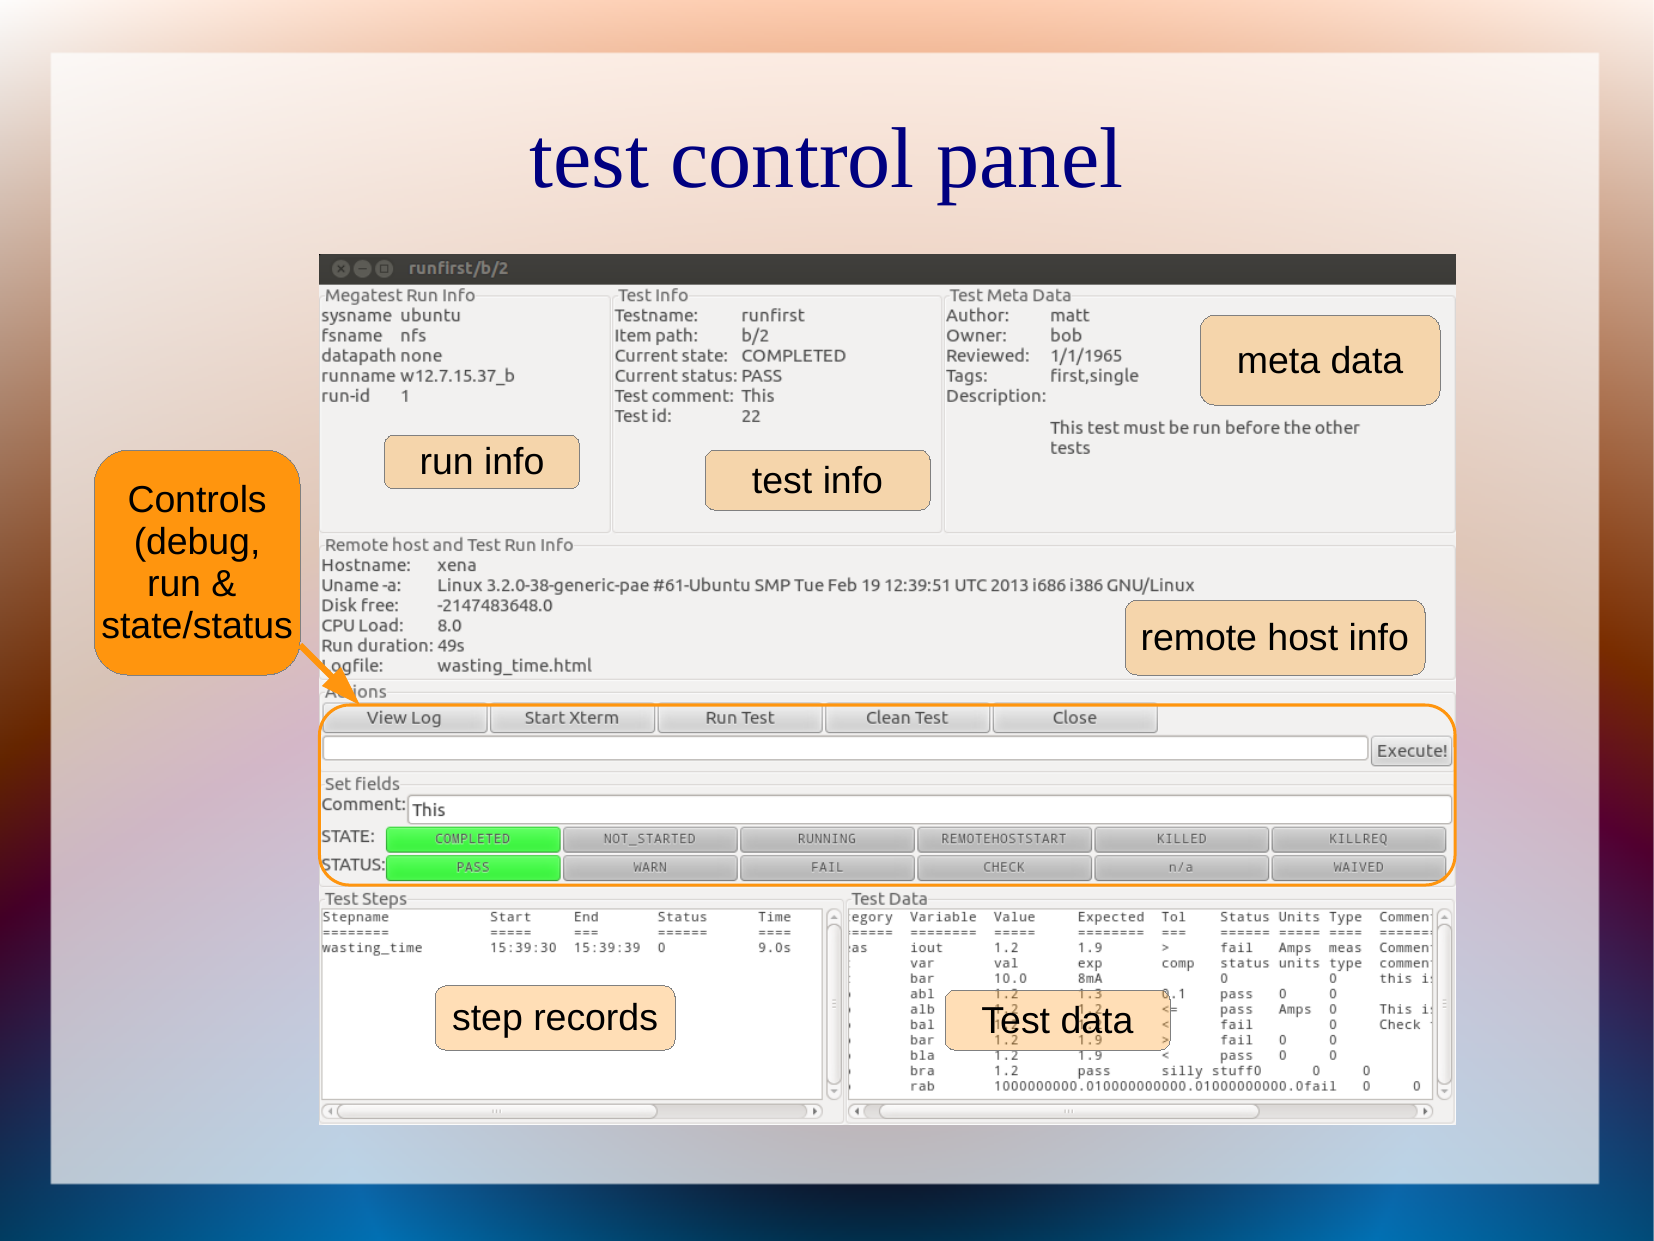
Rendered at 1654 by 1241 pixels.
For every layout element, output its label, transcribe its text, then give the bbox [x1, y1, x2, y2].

picture [0, 0, 1654, 1241]
text_box run info [384, 435, 580, 489]
text_box step records [435, 985, 676, 1051]
text_box meta data [1200, 315, 1441, 406]
text_box Test data [945, 990, 1171, 1051]
title test control panel [82, 55, 1571, 263]
text_box test info [705, 450, 931, 511]
text_box Controls (debug, run & state/status [94, 450, 301, 676]
text_box remote host info [1125, 600, 1426, 676]
